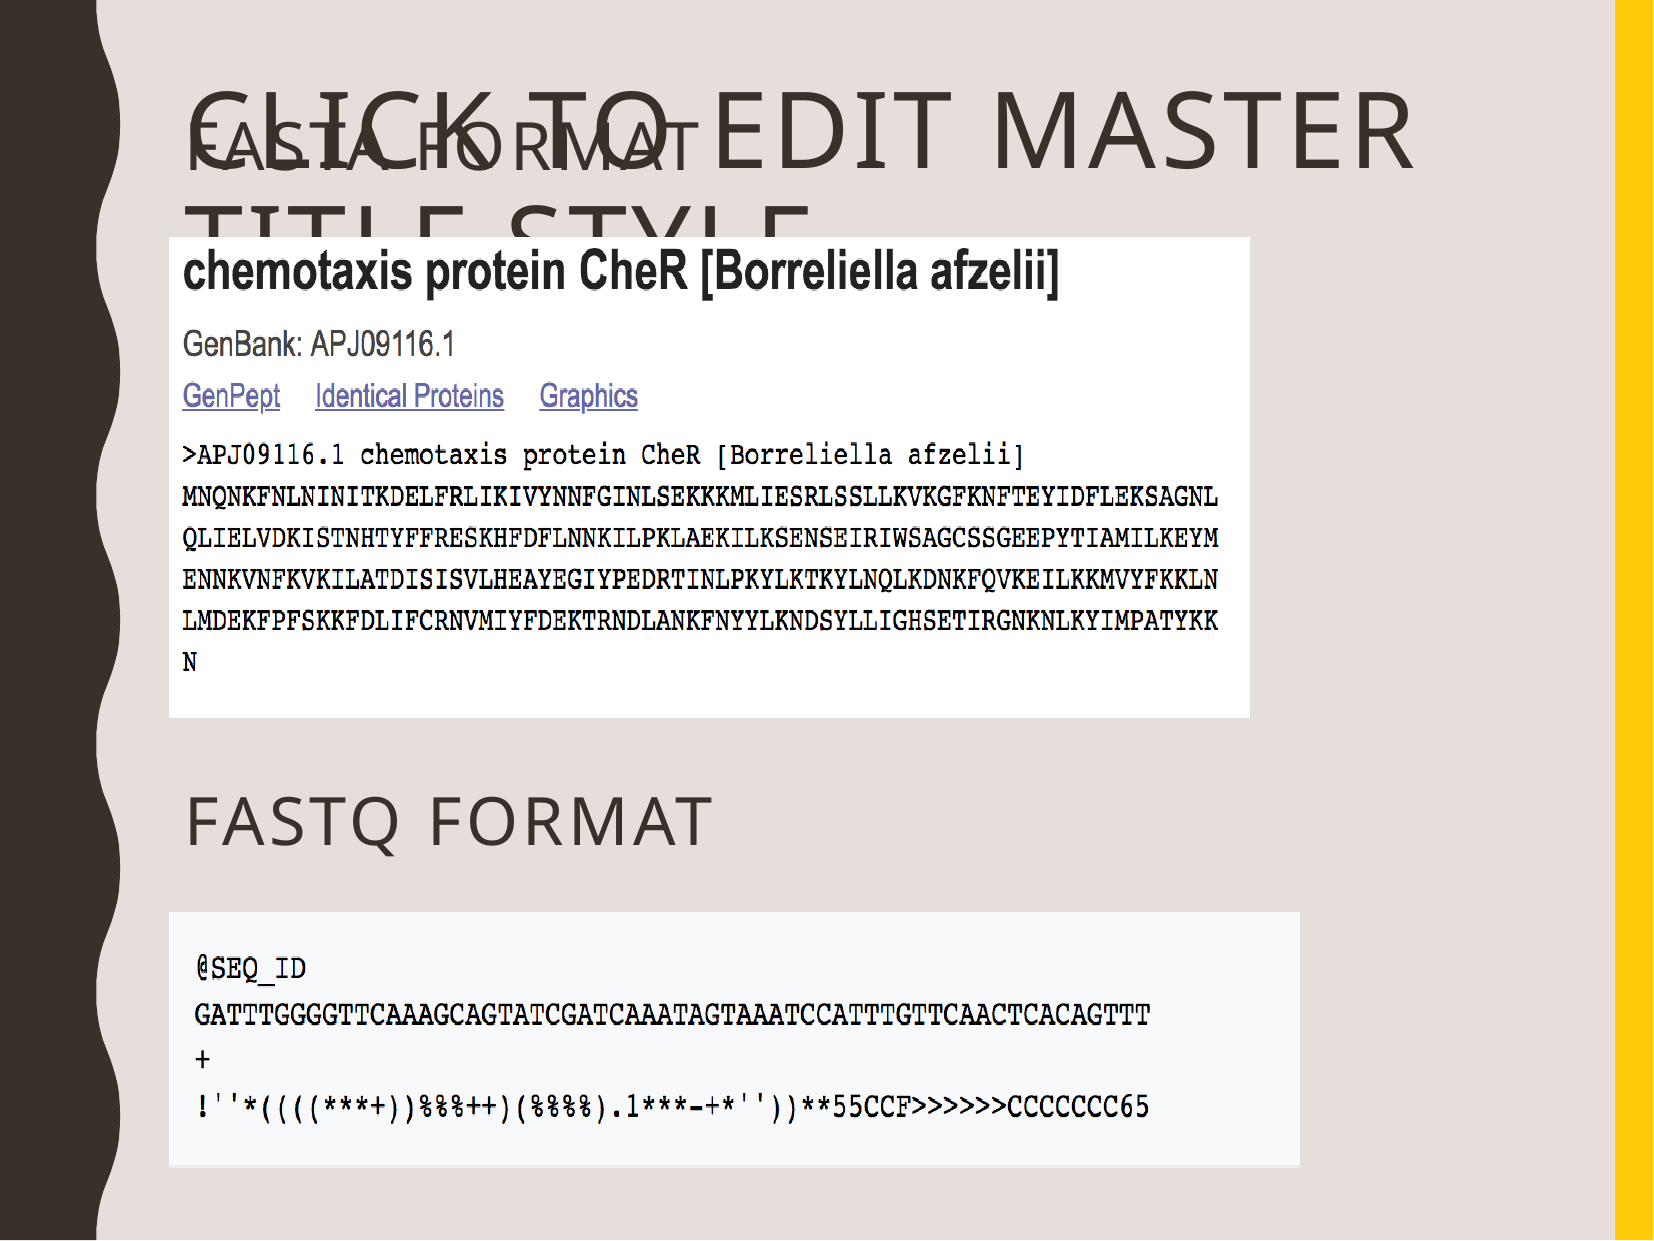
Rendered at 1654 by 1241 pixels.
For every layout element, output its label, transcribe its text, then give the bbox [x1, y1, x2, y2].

text_box FASTA FORMAT [169, 105, 1551, 200]
title FASTQ FORMAT [169, 780, 1551, 874]
picture [169, 237, 1250, 718]
picture [169, 912, 1300, 1168]
